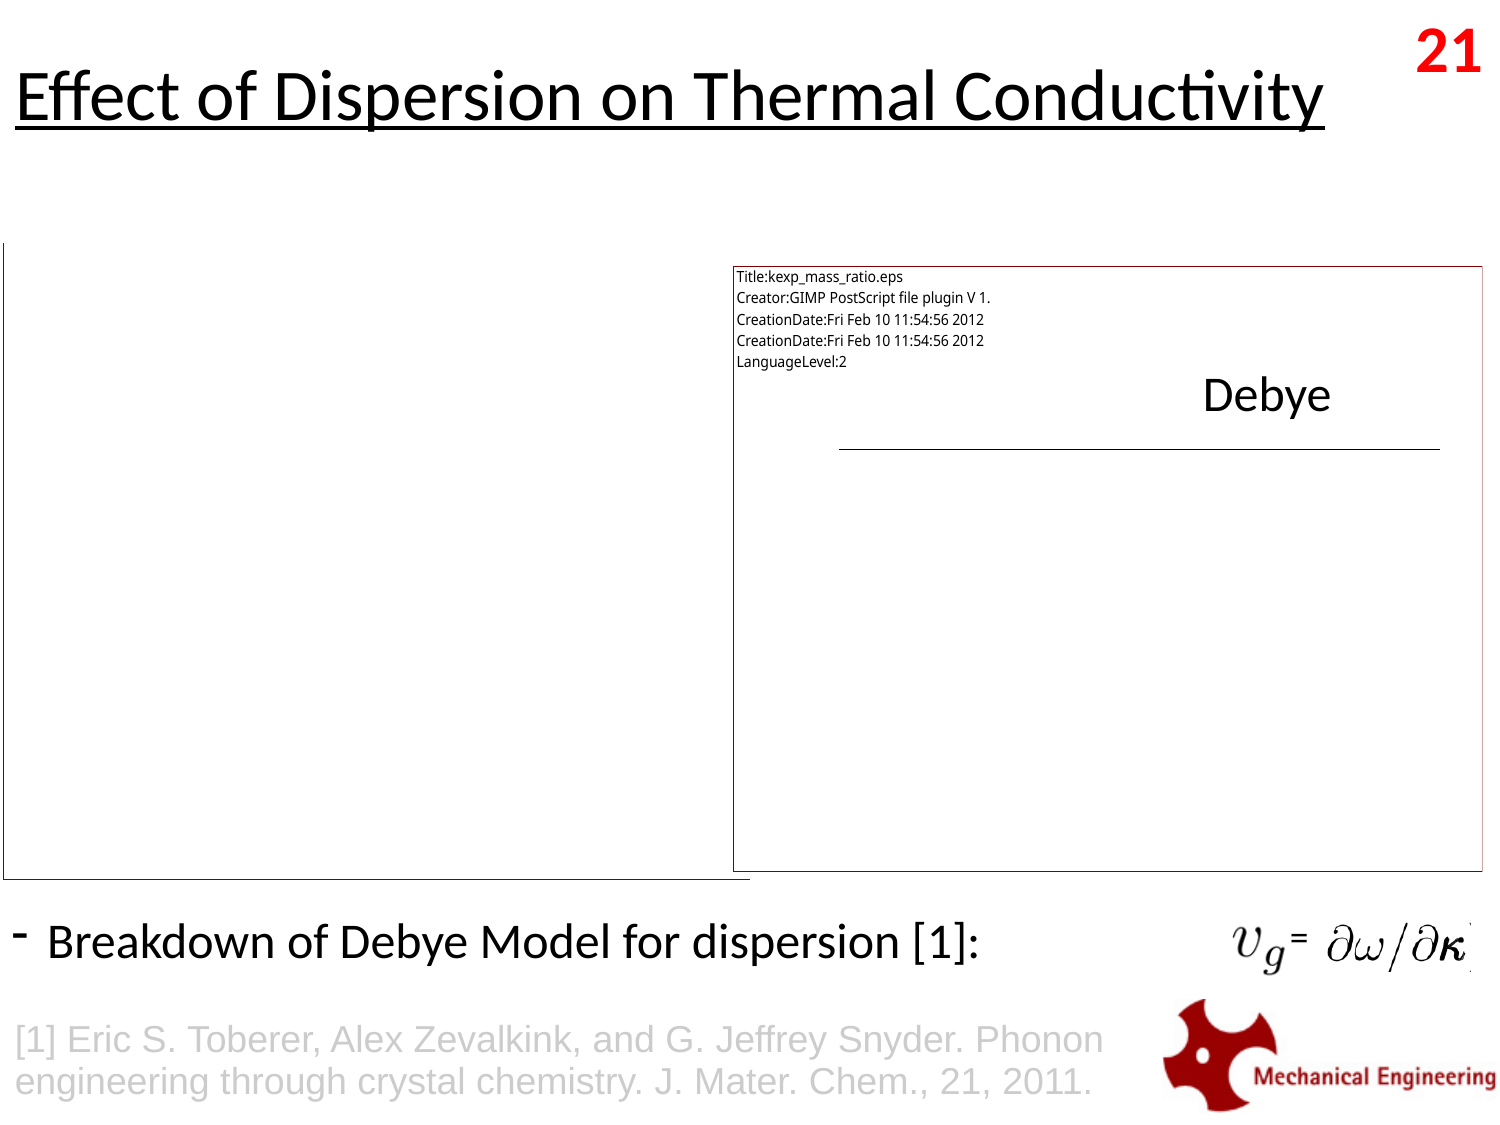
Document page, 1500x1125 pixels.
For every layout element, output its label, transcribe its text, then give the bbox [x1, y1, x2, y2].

picture [0, 243, 1483, 880]
text_box = [1275, 915, 1336, 1019]
picture [1230, 919, 1275, 984]
text_box 21 [1400, 0, 1499, 93]
picture [1162, 999, 1497, 1113]
title Effect of Dispersion on Thermal Conductivity [0, 0, 1366, 186]
text_box Breakdown of Debye Model for dispersion [1]: [0, 900, 1257, 976]
text_box Debye [1188, 366, 1411, 440]
text_box [1] Eric S. Toberer, Alex Zevalkink, and G. Jeffrey Snyder. Phonon engineering through crystal chemistry. J. Mater. Chem., 21, 2011. [0, 1011, 1141, 1111]
picture [1320, 914, 1471, 972]
